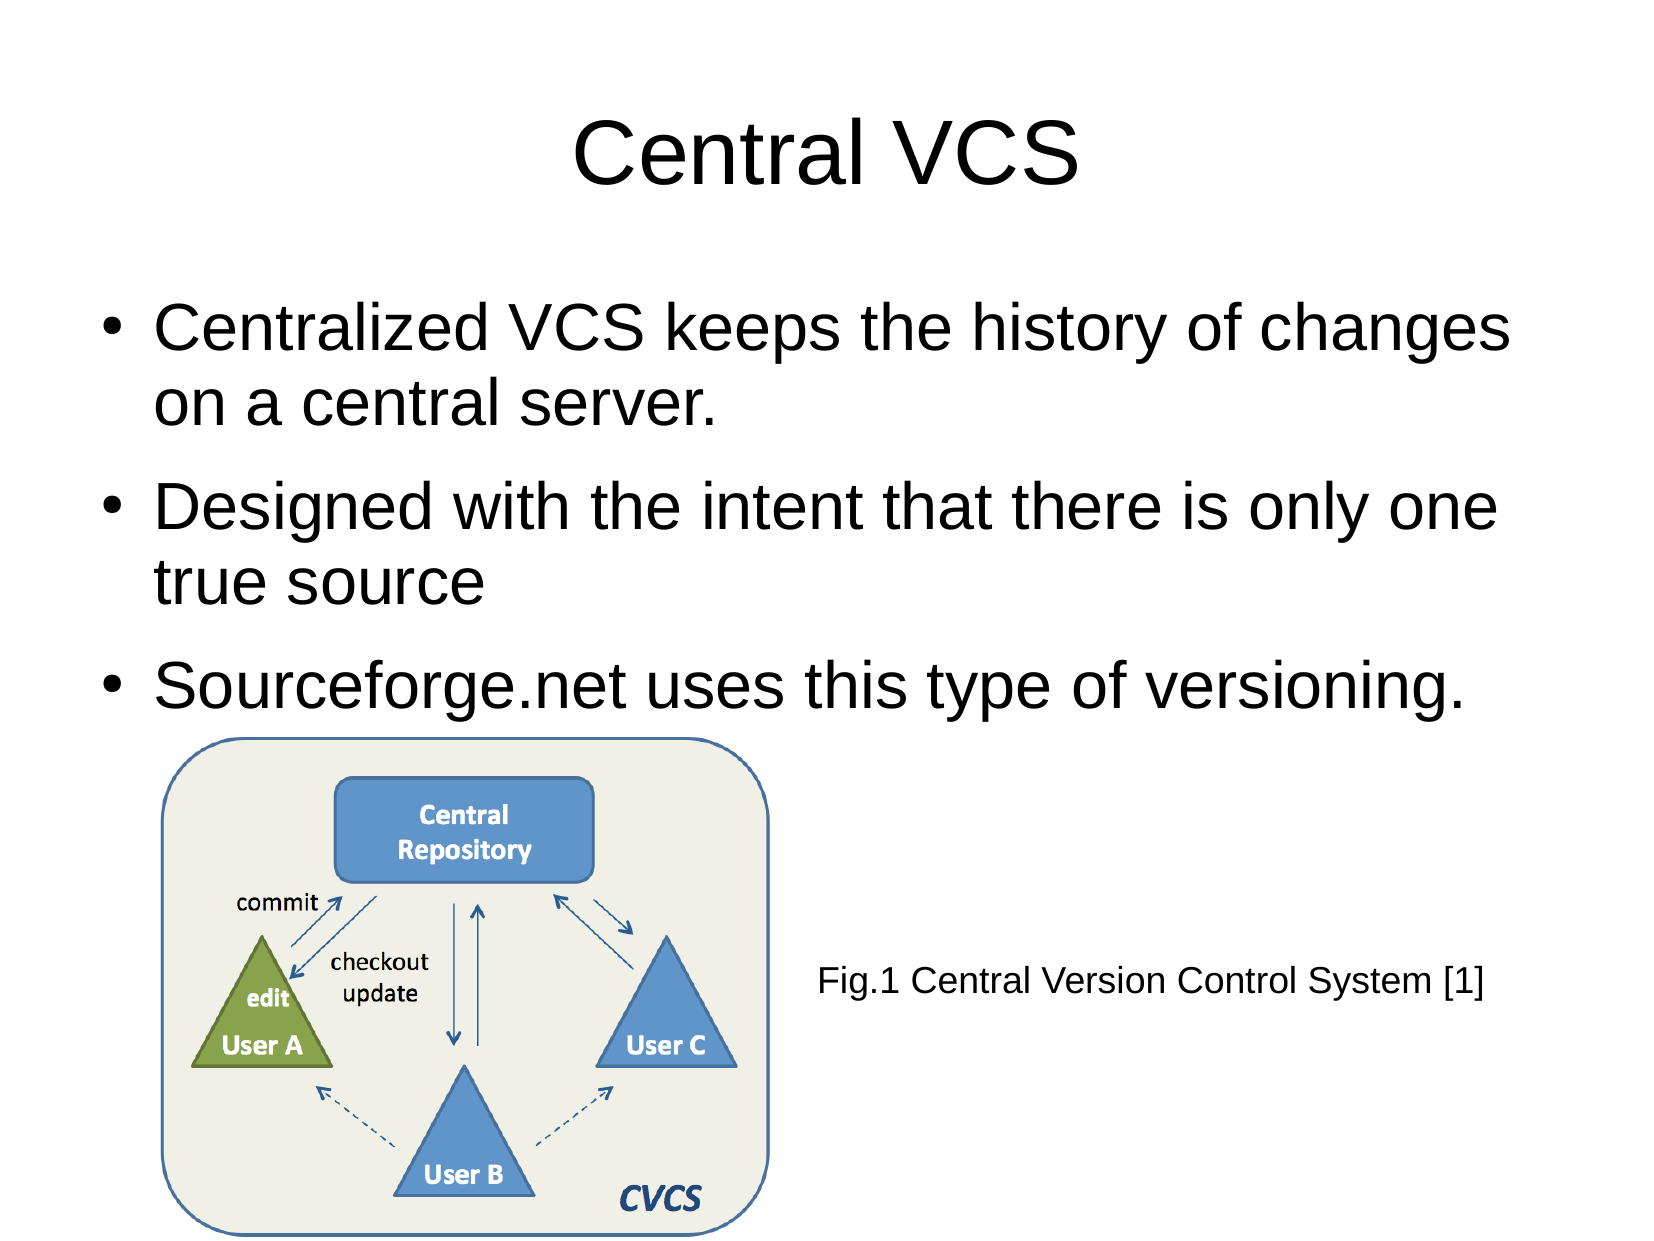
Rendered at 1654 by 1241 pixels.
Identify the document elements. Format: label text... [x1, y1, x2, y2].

picture [148, 723, 781, 1241]
title Central VCS [82, 49, 1571, 257]
list Centralized VCS keeps the history of changes on a central server. Designed with the intent that there is only one true source Sourceforge.net uses this type of versioning. [82, 290, 1571, 1010]
text_box Fig.1 Central Version Control System [1] [802, 952, 1501, 1010]
